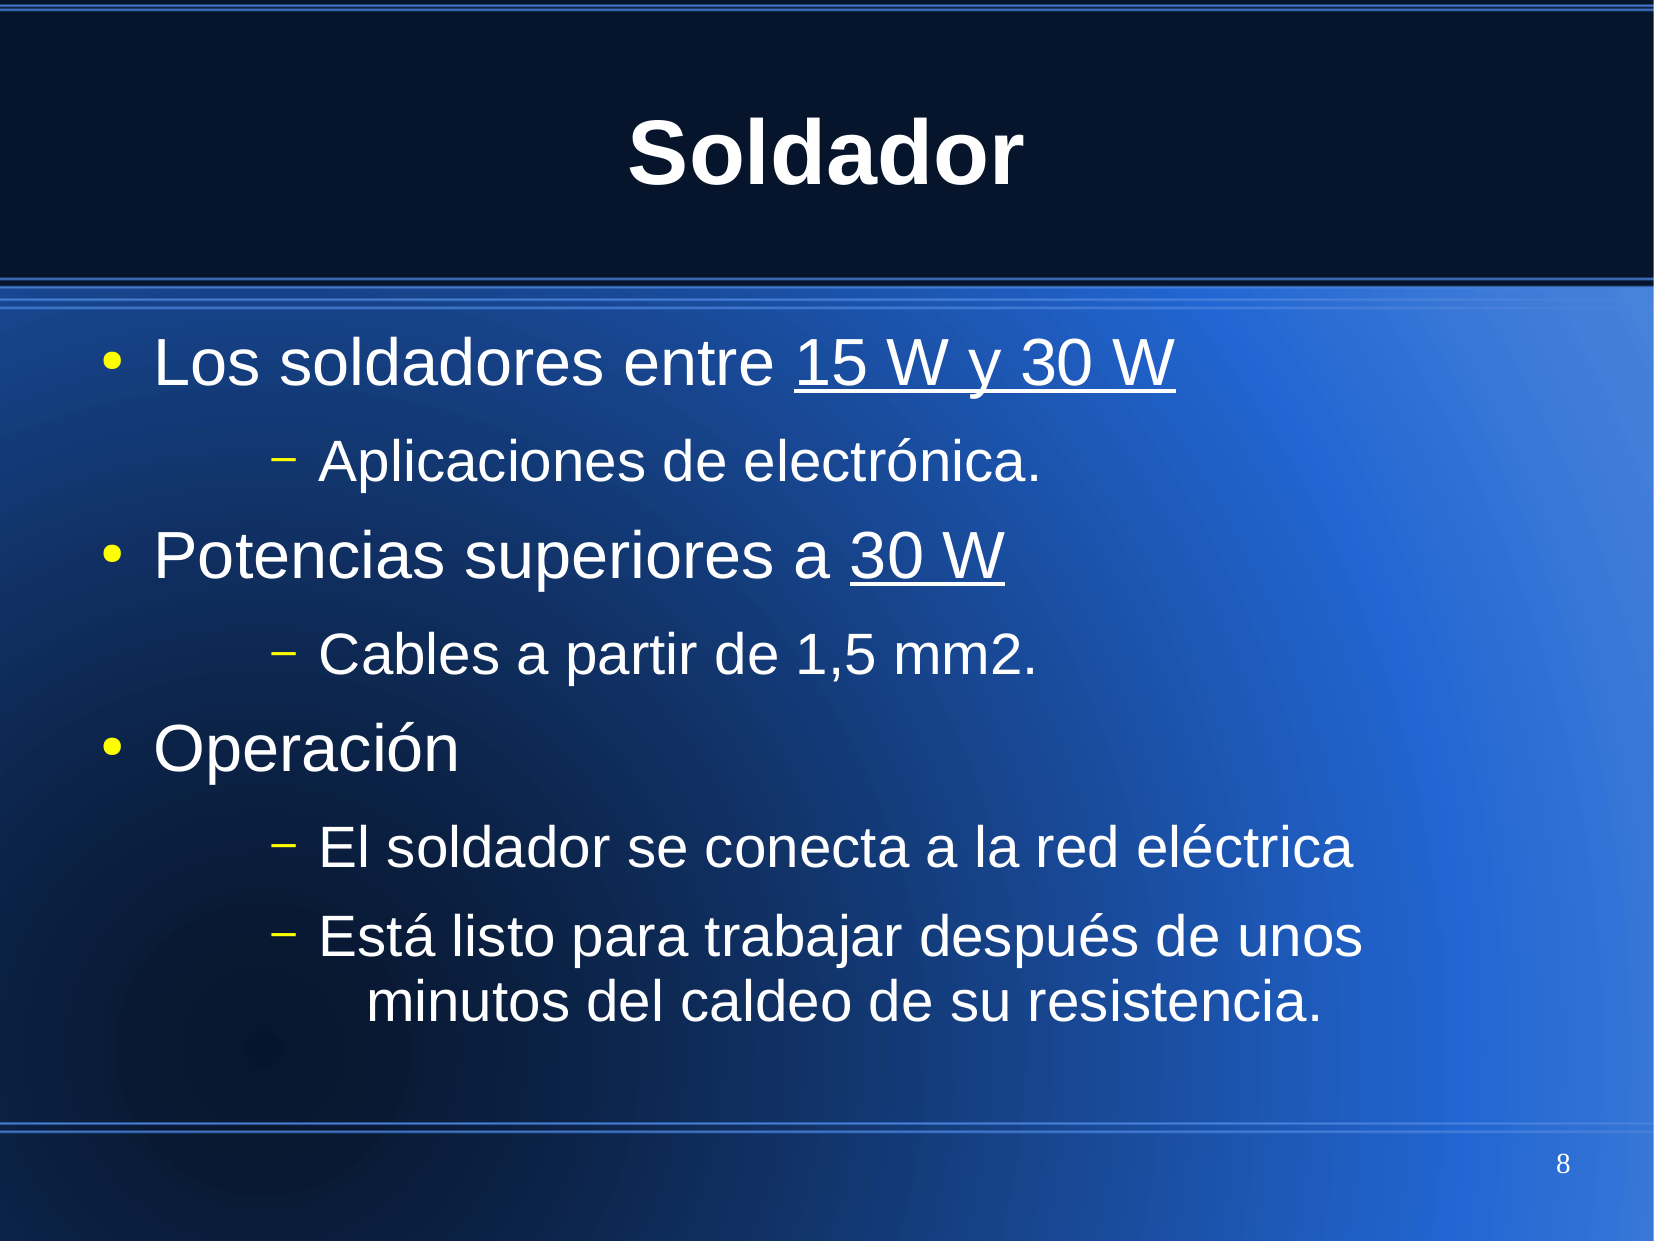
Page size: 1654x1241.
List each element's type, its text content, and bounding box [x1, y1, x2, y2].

title Soldador [82, 49, 1571, 257]
list Los soldadores entre 15 W y 30 W Aplicaciones de electrónica. Potencias superiores a 30 W Cables a partir de 1,5 mm2. Operación El soldador se conecta a la red eléctrica Está listo para trabajar después de unos minutos del caldeo de su resistencia. [82, 324, 1571, 1094]
picture [0, 0, 1654, 1241]
